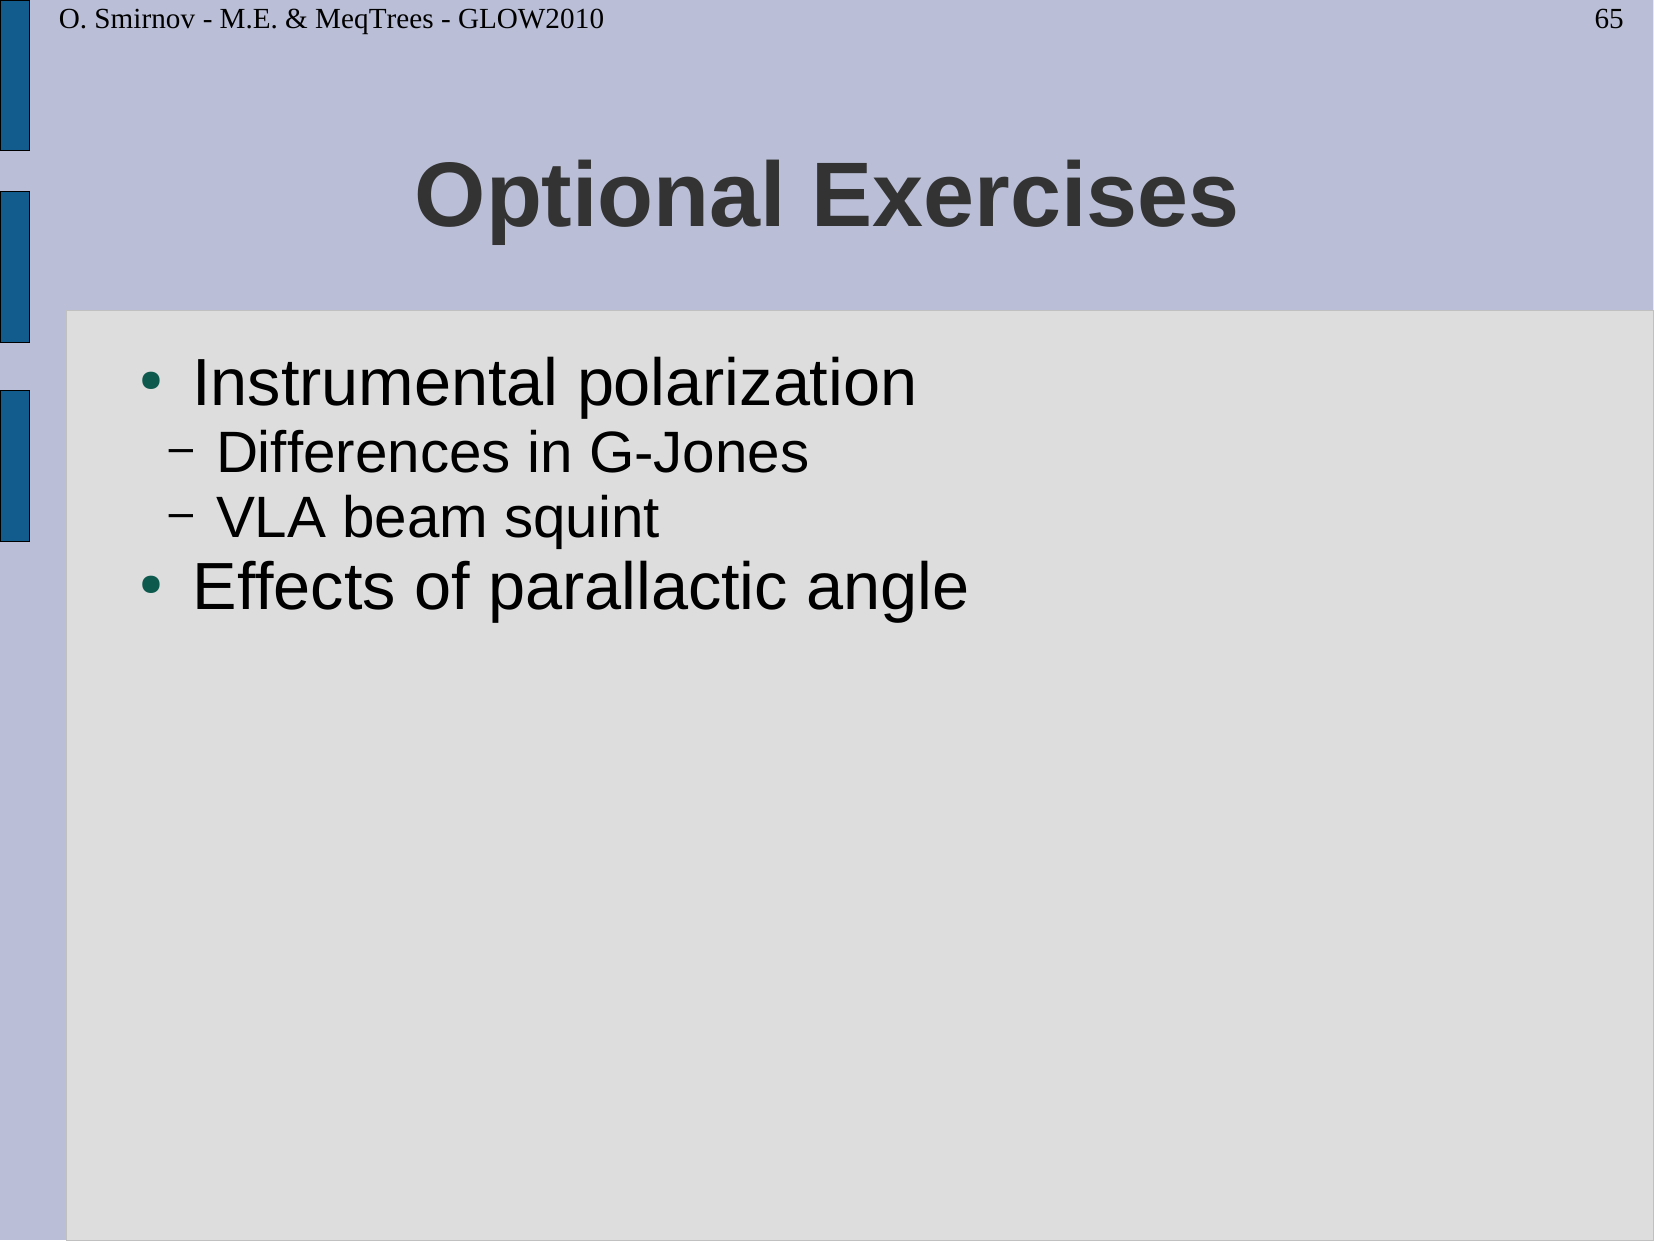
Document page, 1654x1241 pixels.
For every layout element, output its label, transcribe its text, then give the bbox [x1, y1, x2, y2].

list Instrumental polarization Differences in G-Jones VLA beam squint Effects of parallactic angle [121, 344, 1534, 1149]
title Optional Exercises [121, 98, 1534, 291]
